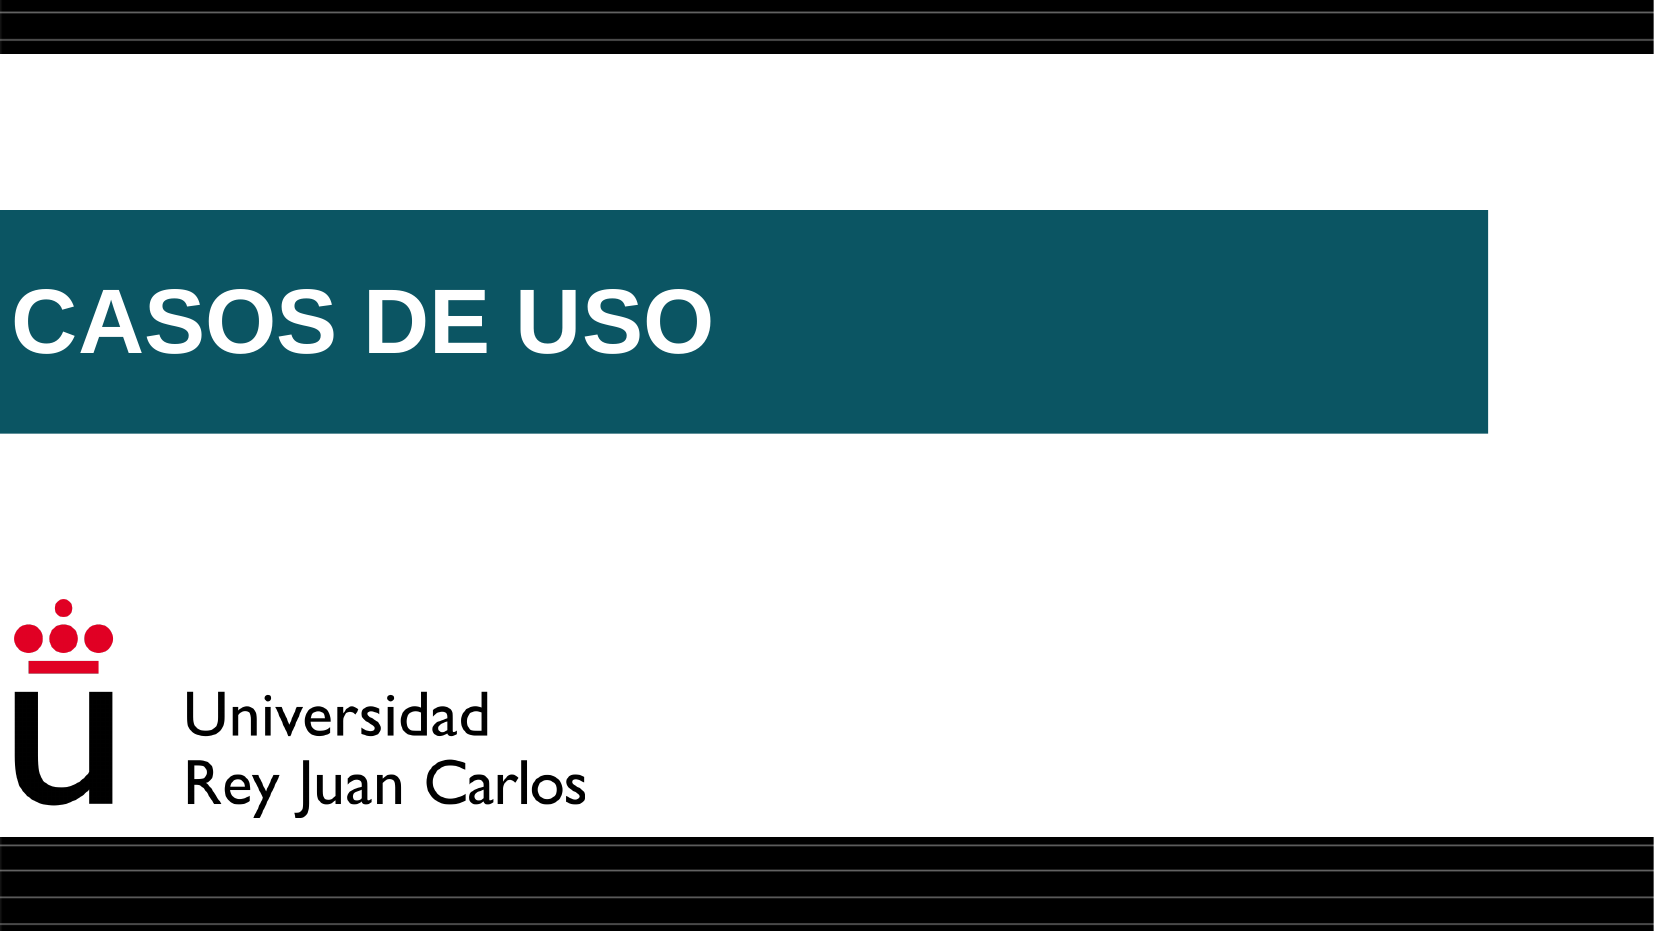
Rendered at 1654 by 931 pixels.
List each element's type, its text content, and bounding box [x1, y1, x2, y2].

picture [0, 837, 1654, 931]
picture [0, 0, 1654, 54]
picture [14, 599, 585, 818]
title CASOS DE USO [0, 210, 1489, 434]
